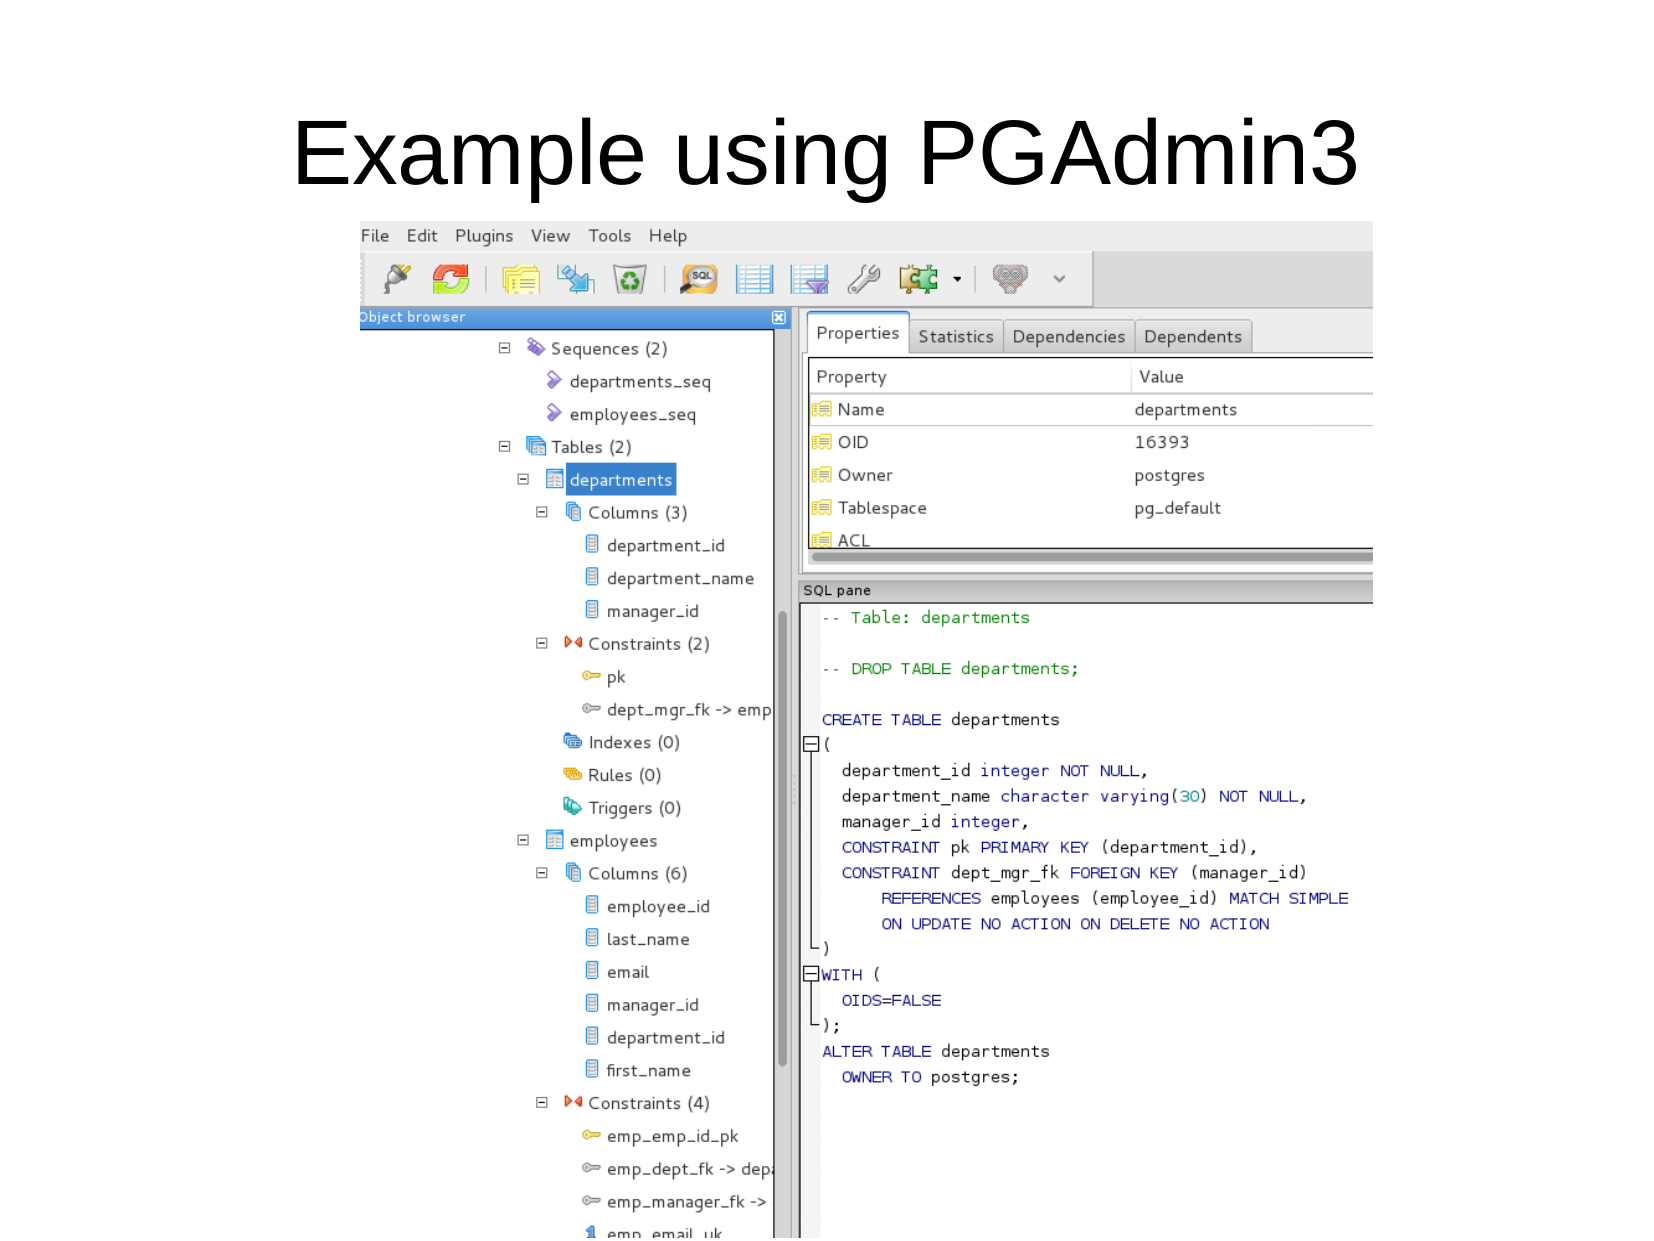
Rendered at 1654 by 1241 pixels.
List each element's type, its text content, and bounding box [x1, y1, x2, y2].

picture [360, 221, 1373, 1238]
title Example using PGAdmin3 [82, 49, 1571, 257]
